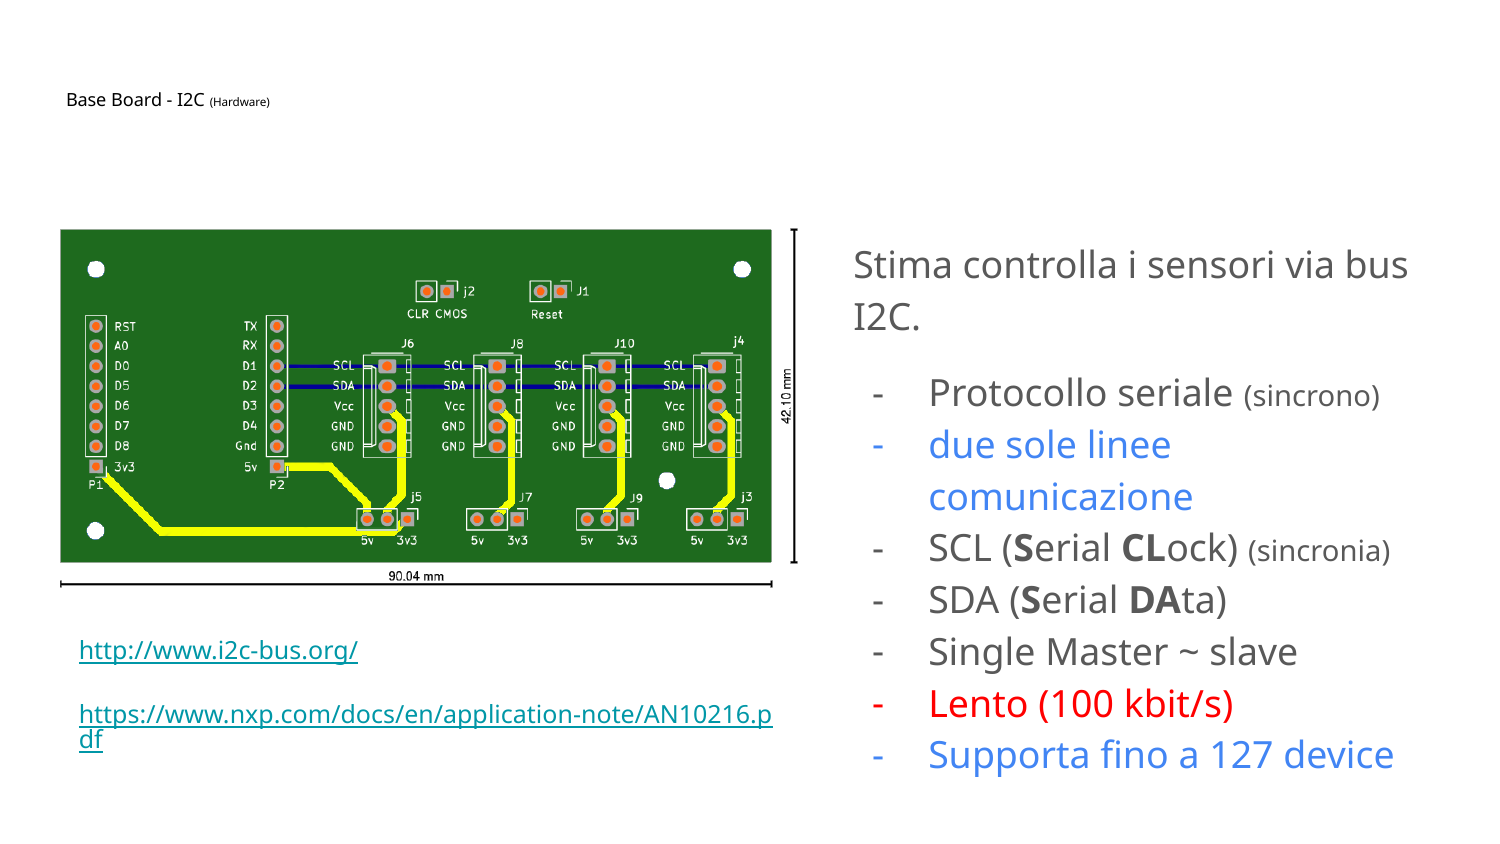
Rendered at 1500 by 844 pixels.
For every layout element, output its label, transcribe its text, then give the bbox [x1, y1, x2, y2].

text_box http://www.i2c-bus.org/ https://www.nxp.com/docs/en/application-note/AN10216.pdf [63, 619, 799, 778]
picture [51, 134, 839, 595]
list Stima controlla i sensori via bus I2C. Protocollo seriale (sincrono) due sole linee comunicazione SCL (Serial CLock) (sincronia) SDA (Serial DAta) Single Master ~ slave Lento (100 kbit/s) Supporta fino a 127 device [838, 218, 1449, 804]
title Base Board - I2C (Hardware) [51, 72, 1449, 167]
